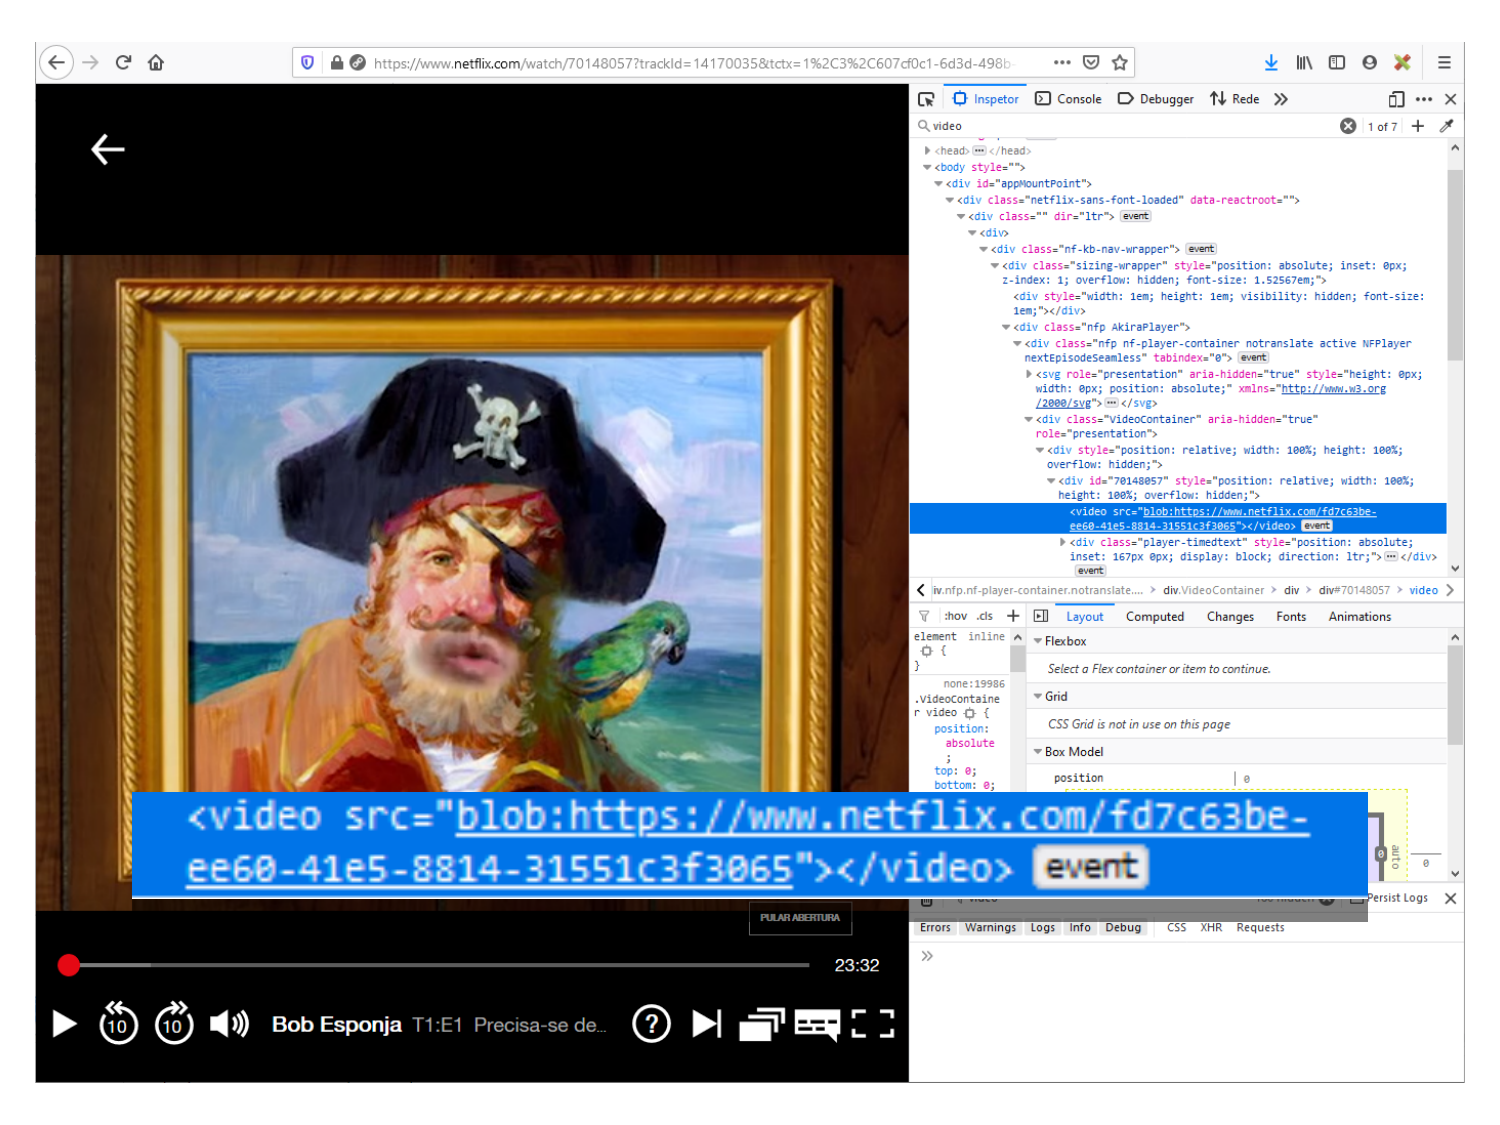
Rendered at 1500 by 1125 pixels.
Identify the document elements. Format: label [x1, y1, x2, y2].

picture [35, 42, 1465, 1083]
